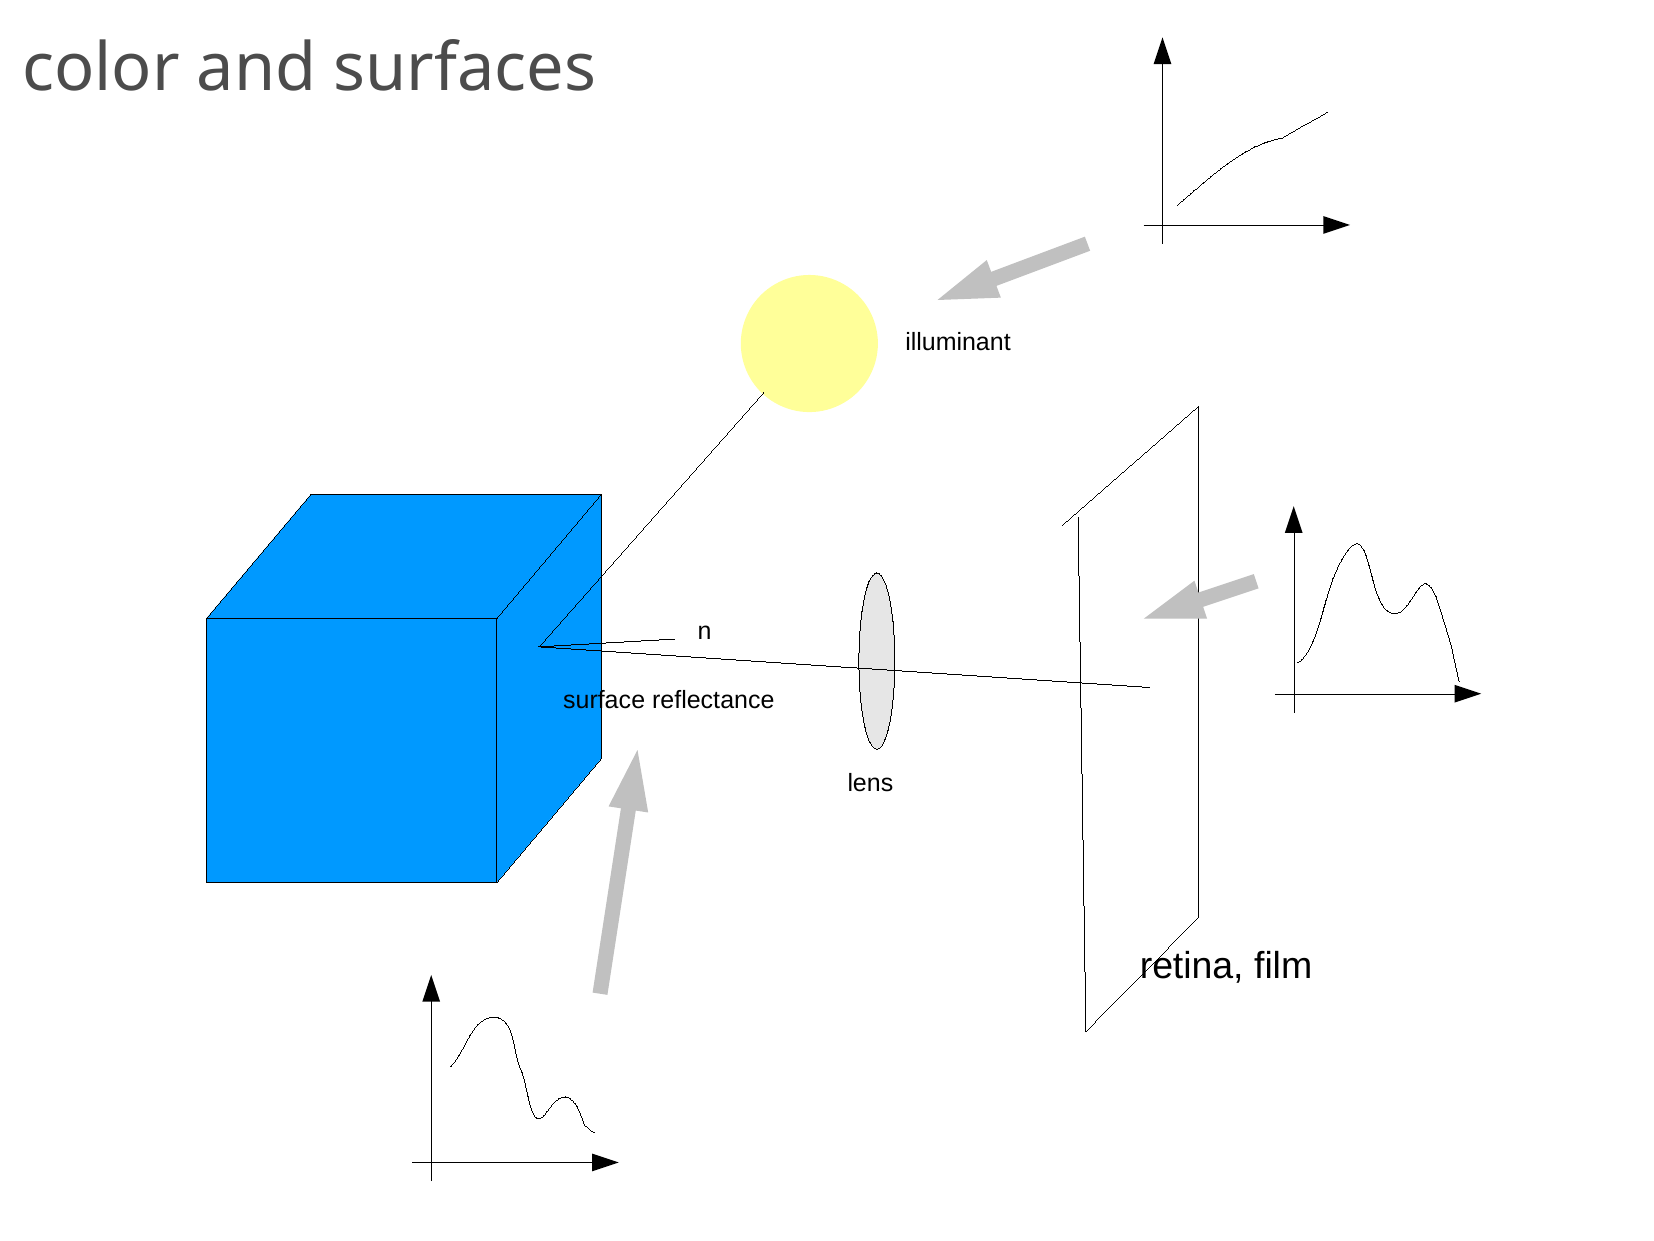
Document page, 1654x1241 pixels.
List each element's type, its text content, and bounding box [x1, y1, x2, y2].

text_box illuminant [890, 320, 1077, 390]
text_box lens [832, 760, 1043, 828]
text_box [740, 274, 878, 413]
text_box [858, 572, 895, 750]
text_box surface reflectance [548, 678, 826, 737]
text_box retina, film [1125, 937, 1328, 995]
title color and surfaces [22, 19, 1654, 213]
text_box n [682, 609, 721, 662]
text_box [206, 494, 602, 883]
